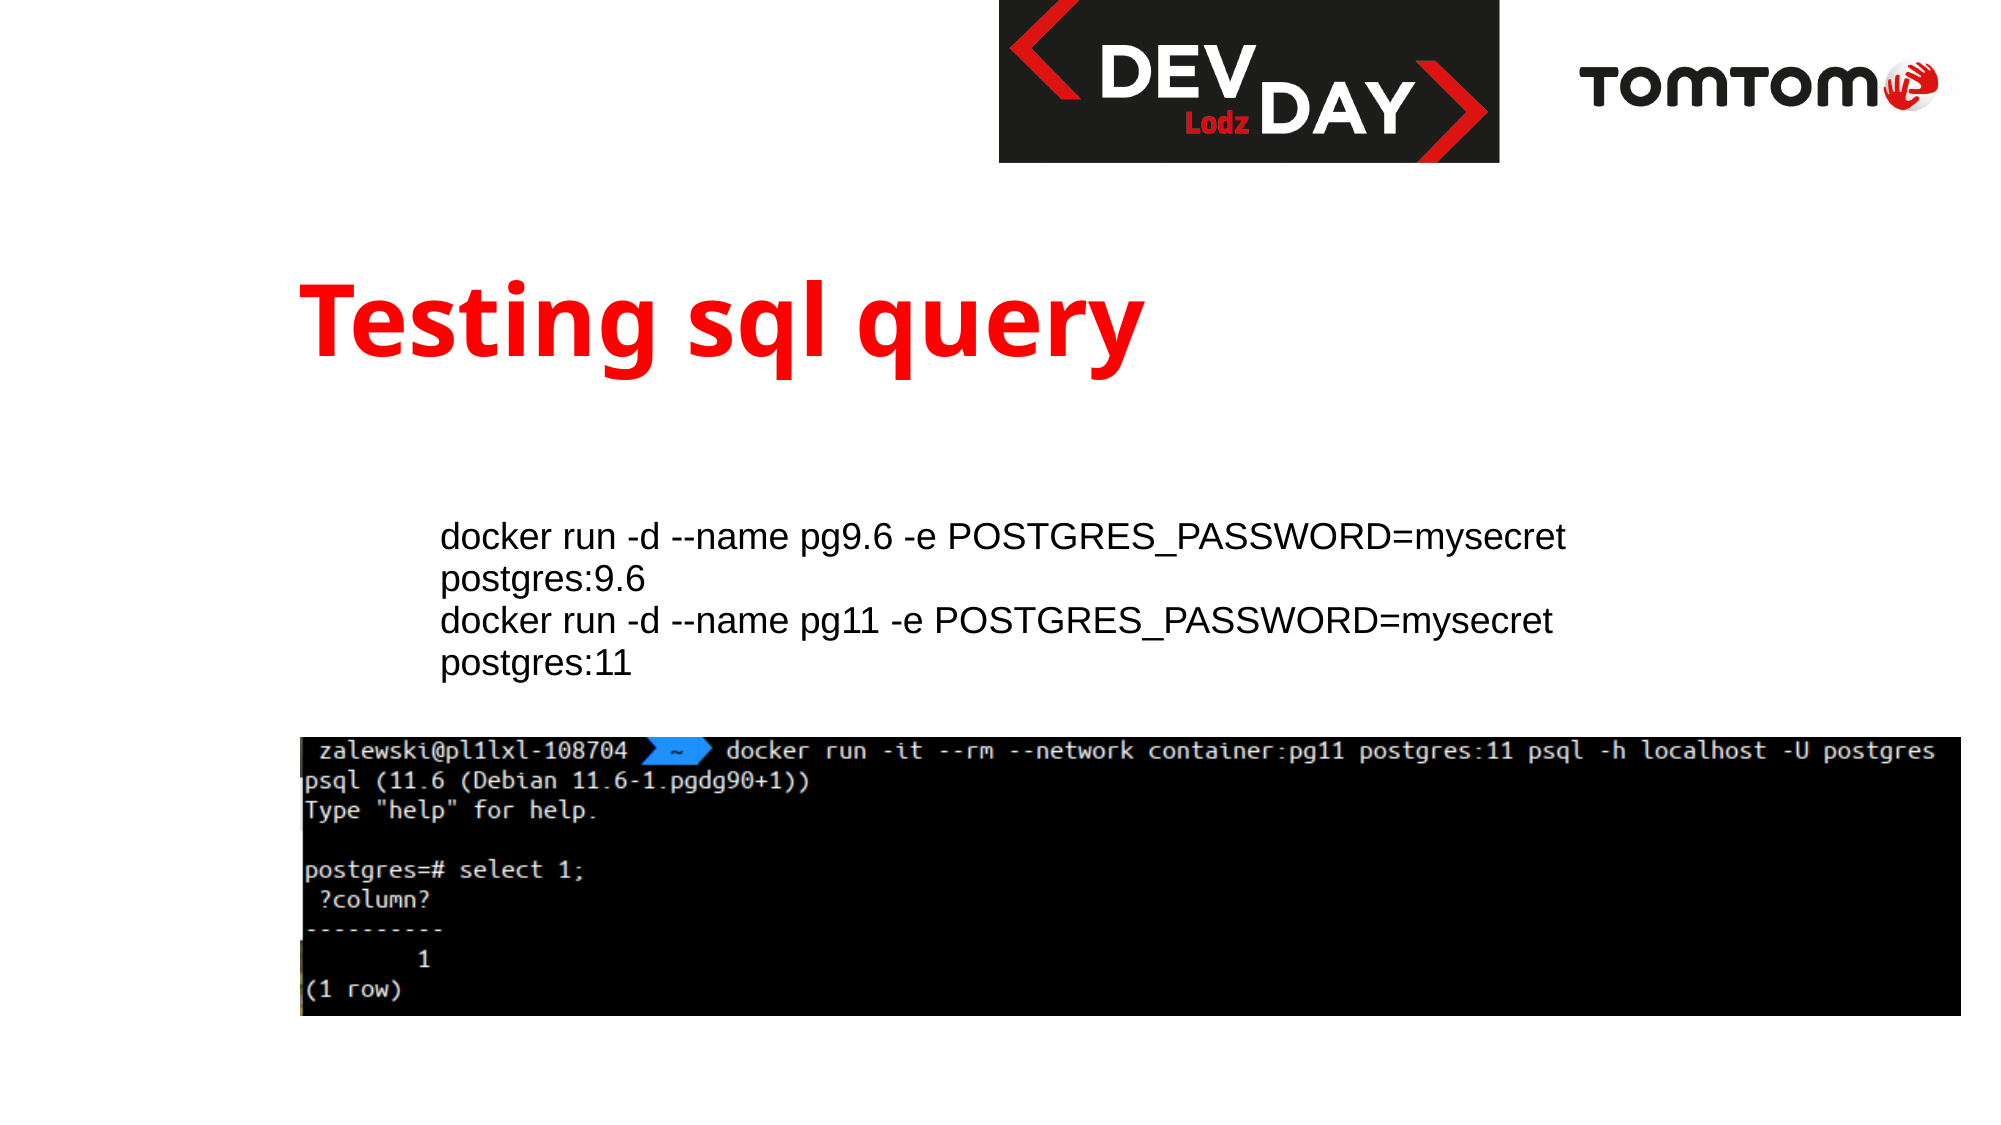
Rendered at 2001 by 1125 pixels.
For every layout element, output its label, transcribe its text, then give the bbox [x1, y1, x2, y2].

picture [999, 0, 2000, 164]
picture [300, 737, 1961, 1016]
text_box Testing sql query [283, 249, 1717, 385]
text_box docker run -d --name pg9.6 -e POSTGRES_PASSWORD=mysecret postgres:9.6 docker run -d --name pg11 -e POSTGRES_PASSWORD=mysecret postgres:11 [425, 507, 1678, 691]
